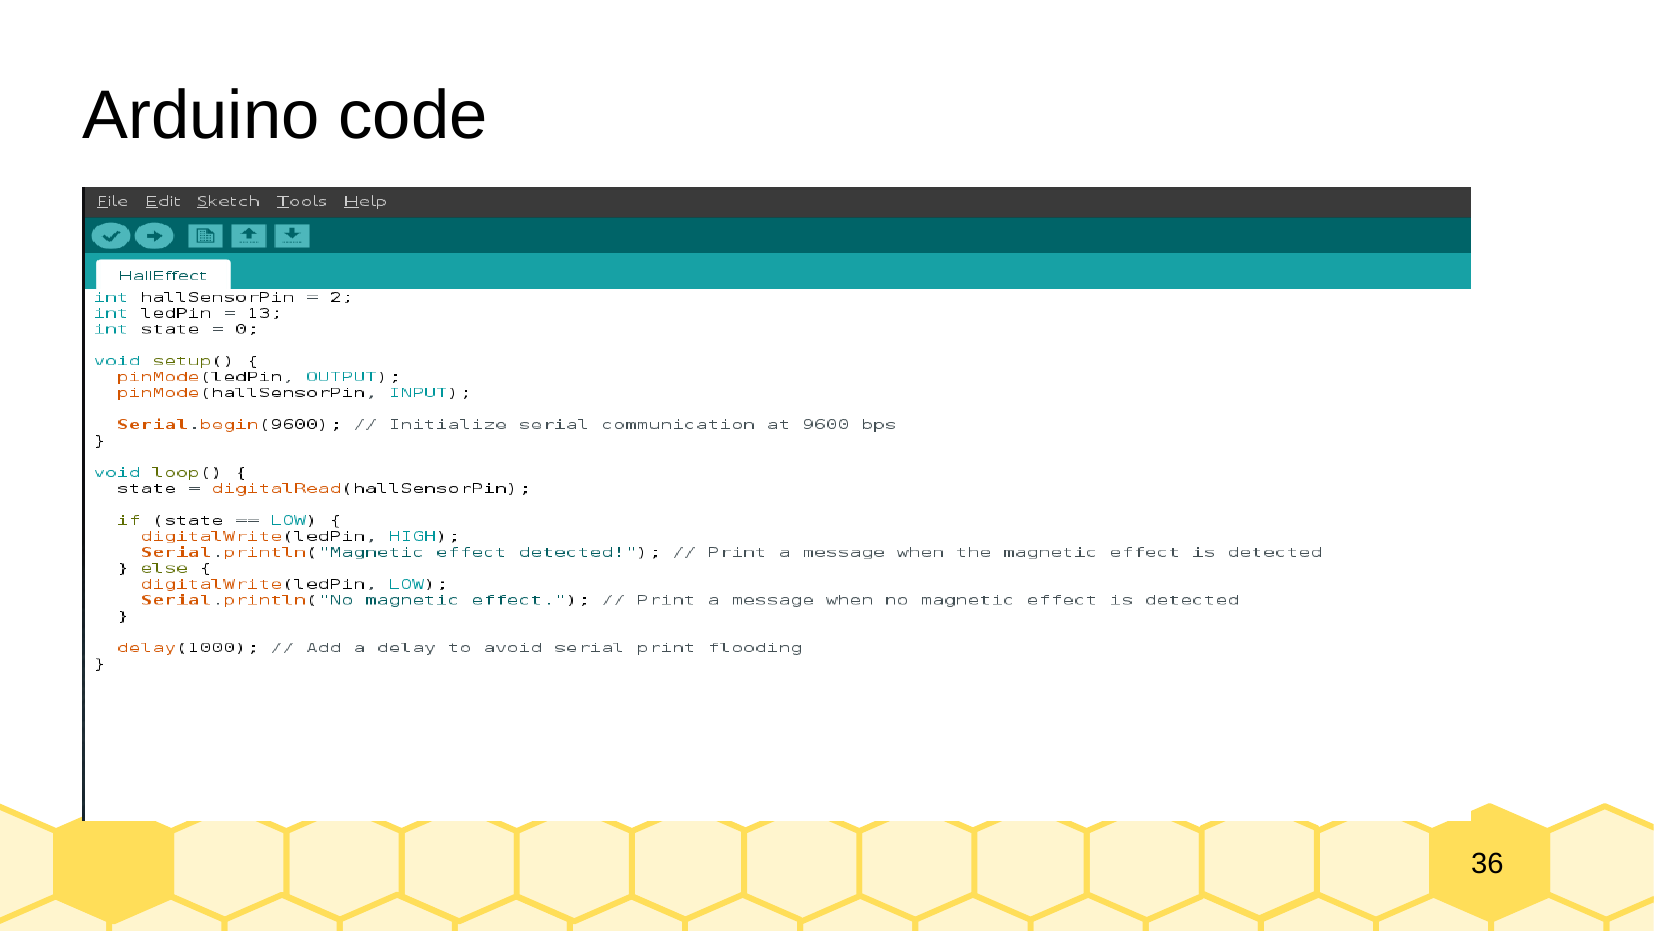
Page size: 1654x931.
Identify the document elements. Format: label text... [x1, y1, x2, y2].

title Arduino code [82, 37, 1571, 193]
picture [82, 187, 1471, 821]
